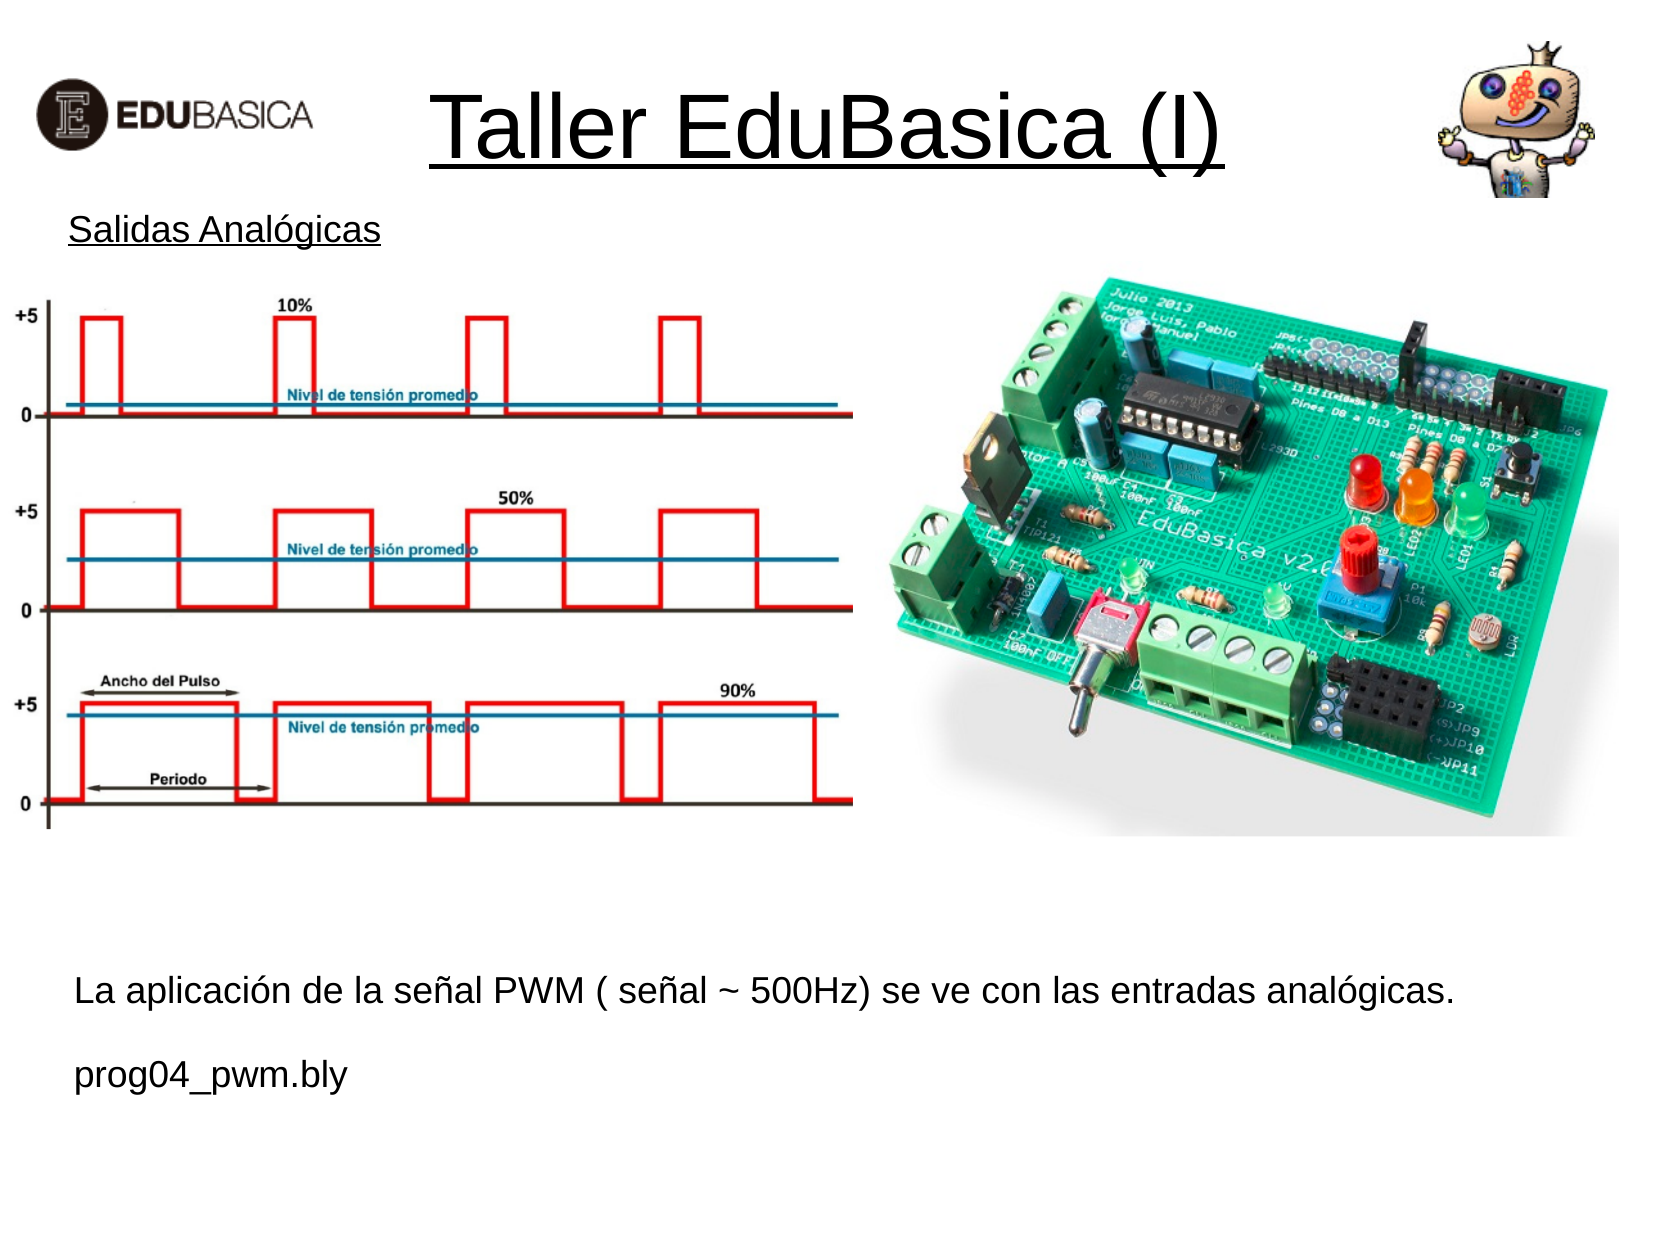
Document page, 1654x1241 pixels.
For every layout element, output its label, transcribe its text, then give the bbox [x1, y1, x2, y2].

text_box Salidas Analógicas [53, 200, 397, 258]
picture [35, 77, 316, 154]
title Taller EduBasica (I) [82, 23, 1571, 231]
picture [875, 261, 1619, 839]
picture [1438, 41, 1595, 198]
text_box La aplicación de la señal PWM ( señal ~ 500Hz) se ve con las entradas analógicas. prog04_pwm.bly [59, 962, 1501, 1104]
picture [8, 292, 874, 833]
